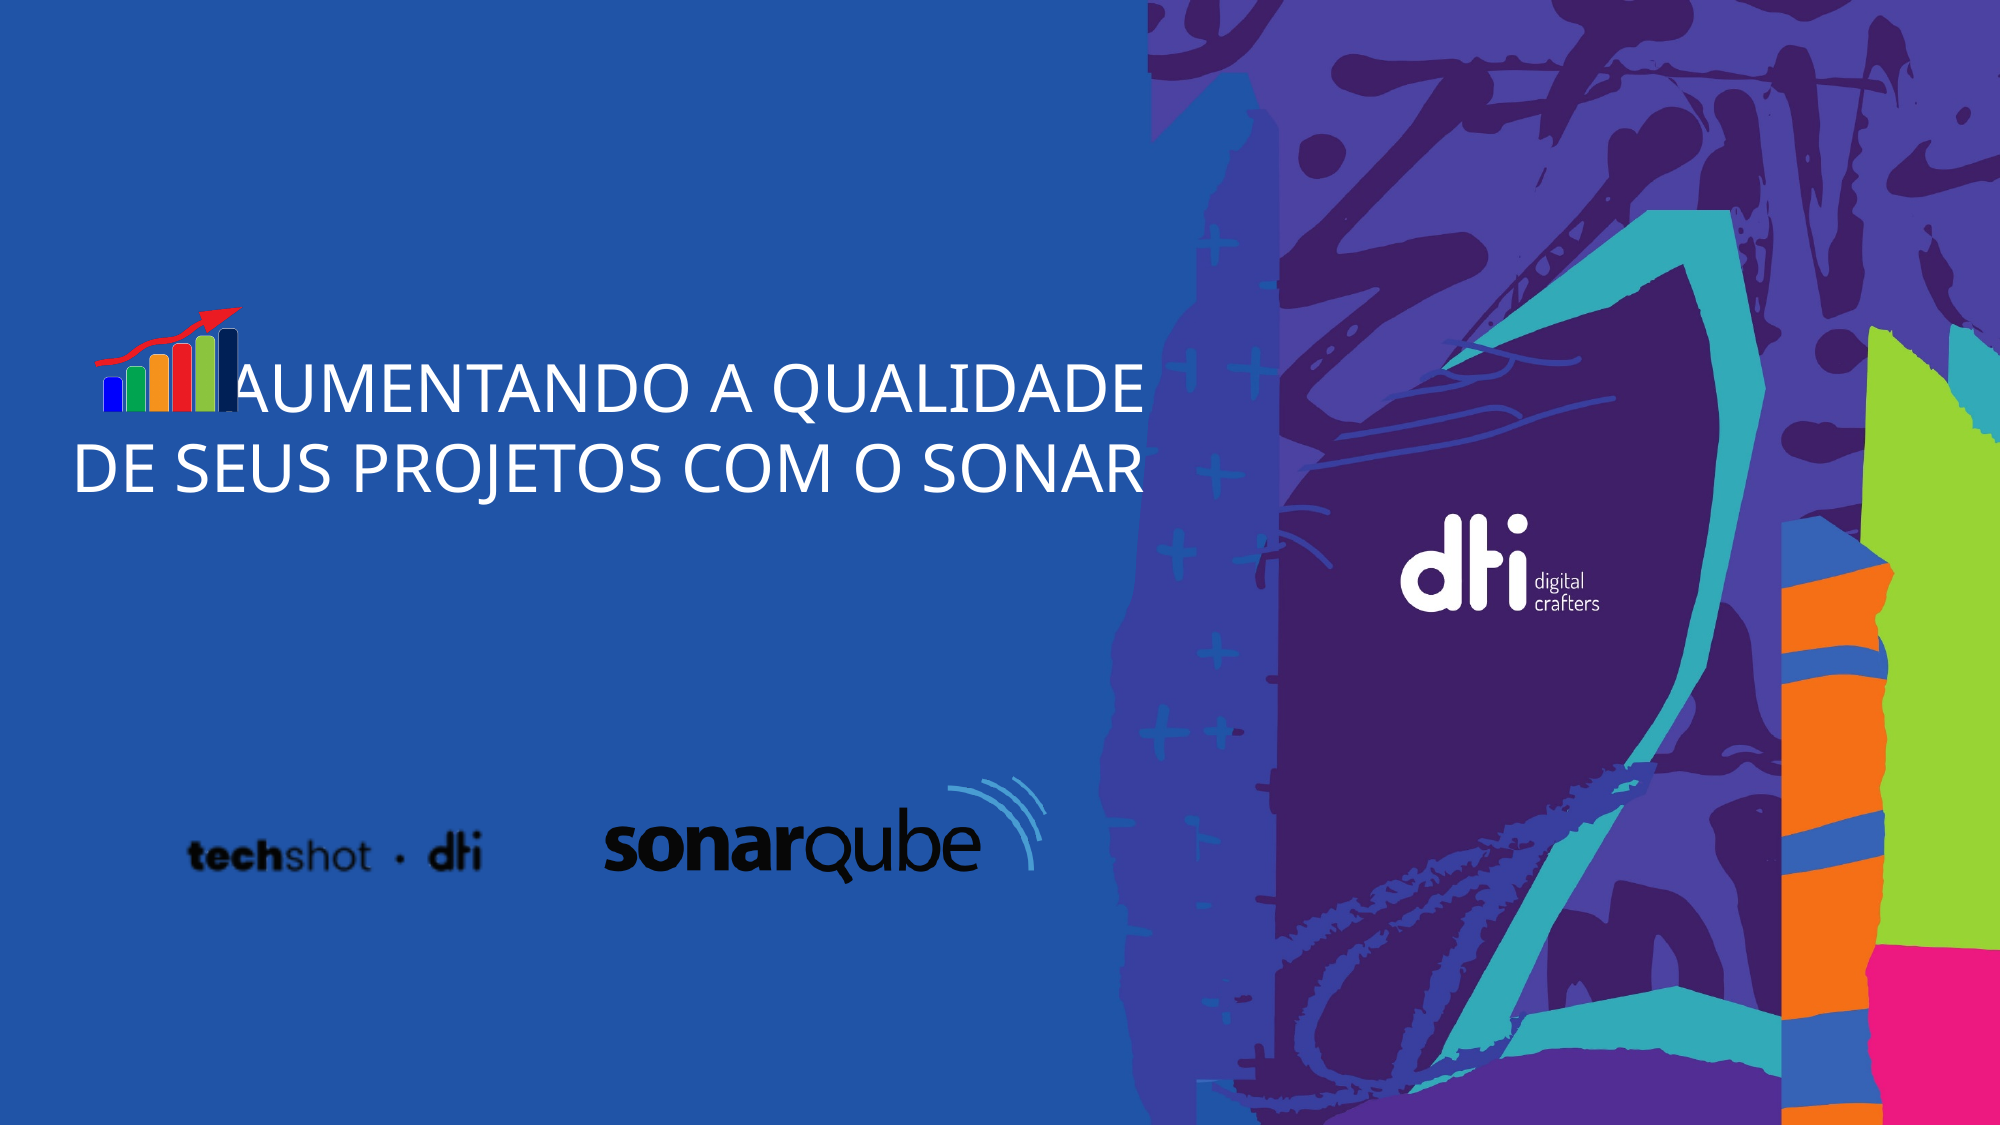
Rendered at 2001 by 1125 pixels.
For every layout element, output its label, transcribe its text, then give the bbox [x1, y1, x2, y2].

picture [0, 0, 2000, 1125]
text_box AUMENTANDO A QUALIDADE DE SEUS PROJETOS COM O SONAR [56, 248, 1250, 604]
text_box [22, 125, 1145, 1107]
